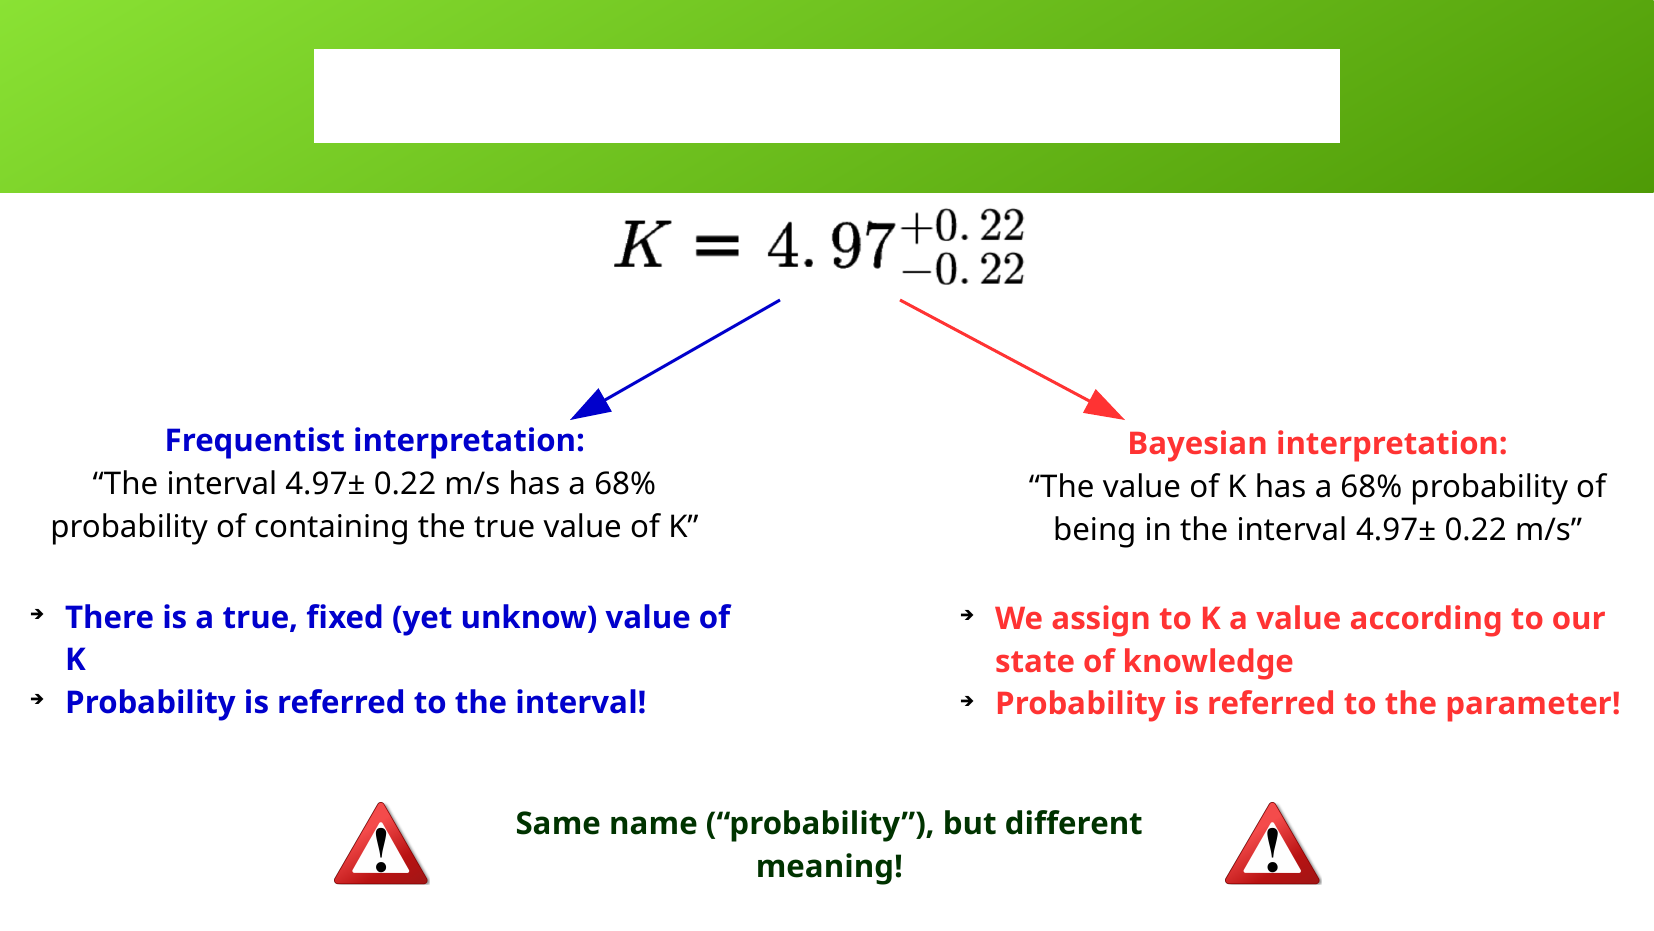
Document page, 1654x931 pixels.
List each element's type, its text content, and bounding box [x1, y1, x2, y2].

picture [334, 802, 424, 886]
picture [1225, 802, 1322, 886]
text_box We assign to K a value according to our state of knowledge Probability is referred to the parameter! [945, 570, 1654, 751]
text_box Frequentist interpretation: “The interval 4.97± 0.22 m/s has a 68% probability of containing the true value of K” [0, 381, 751, 583]
picture [591, 197, 1044, 286]
text_box Bayesian interpretation: “The value of K has a 68% probability of being in the interval 4.97± 0.22 m/s” [1010, 407, 1626, 563]
title How to interpret MCMC results? [0, 0, 1654, 193]
text_box There is a true, fixed (yet unknow) value of K Probability is referred to the interval! [15, 603, 766, 715]
text_box Same name (“probability”), but different meaning! [424, 788, 1235, 901]
